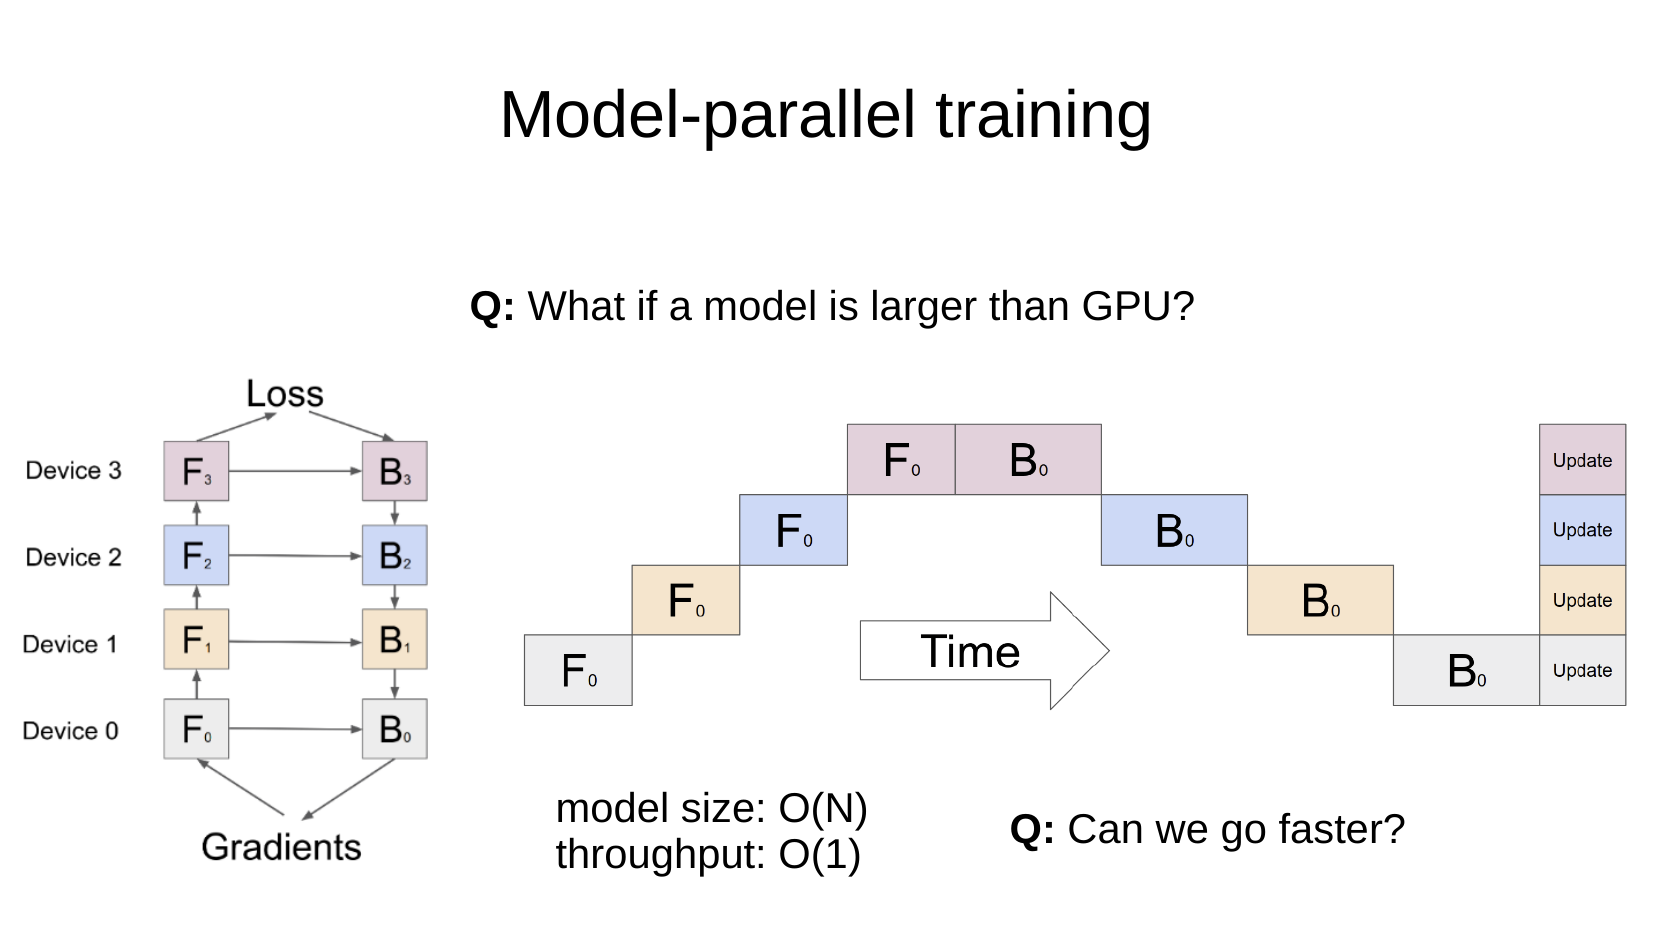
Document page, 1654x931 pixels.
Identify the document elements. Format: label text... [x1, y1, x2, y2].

subtitle Q: What if a model is larger than GPU? [88, 152, 1577, 693]
title Model-parallel training [82, 37, 1571, 193]
picture [517, 419, 1629, 715]
picture [3, 374, 436, 881]
text_box Q: Can we go faster? [1009, 777, 1654, 881]
text_box model size: O(N) throughput: O(1) [540, 777, 1267, 885]
